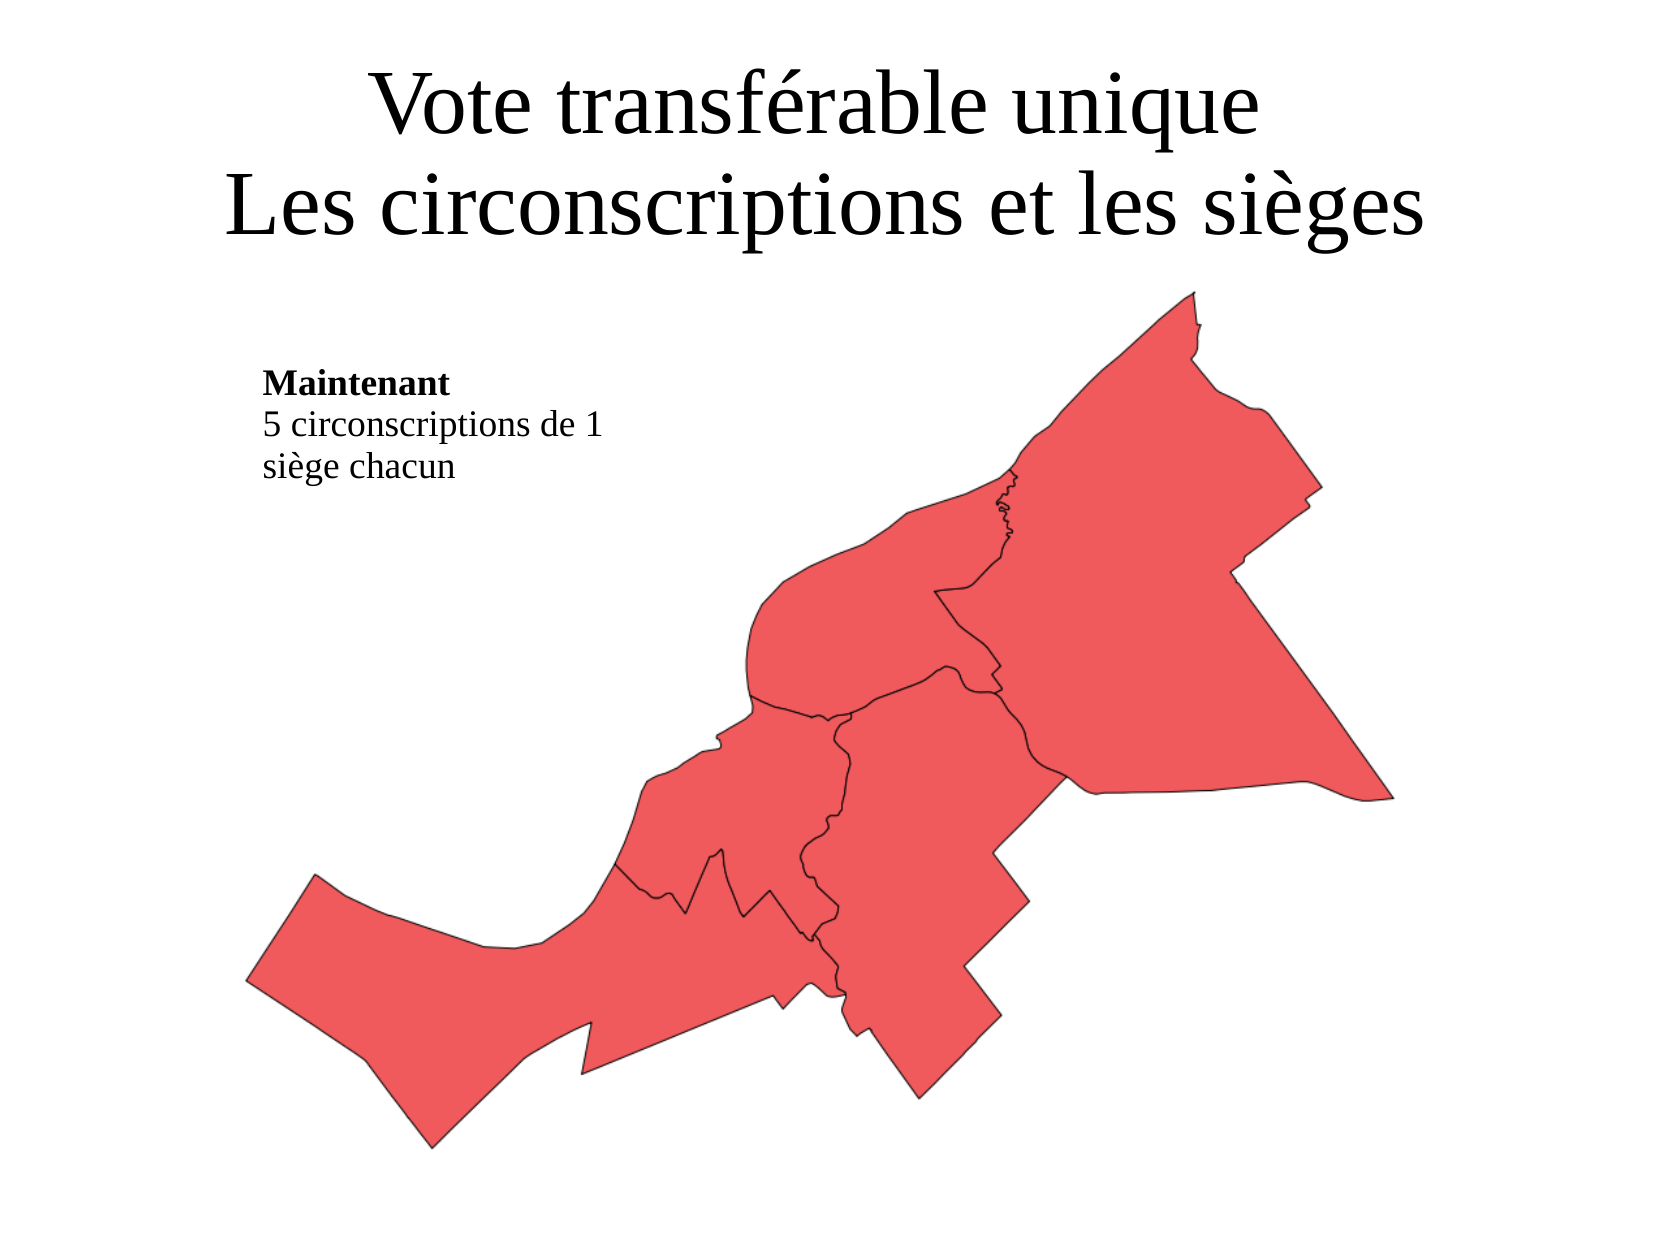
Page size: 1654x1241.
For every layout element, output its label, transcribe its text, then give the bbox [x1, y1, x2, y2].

text_box Maintenant 5 circonscriptions de 1 siège chacun [248, 354, 697, 495]
picture [80, 271, 1560, 1170]
title Vote transférable unique Les circonscriptions et les sièges [82, 49, 1571, 257]
